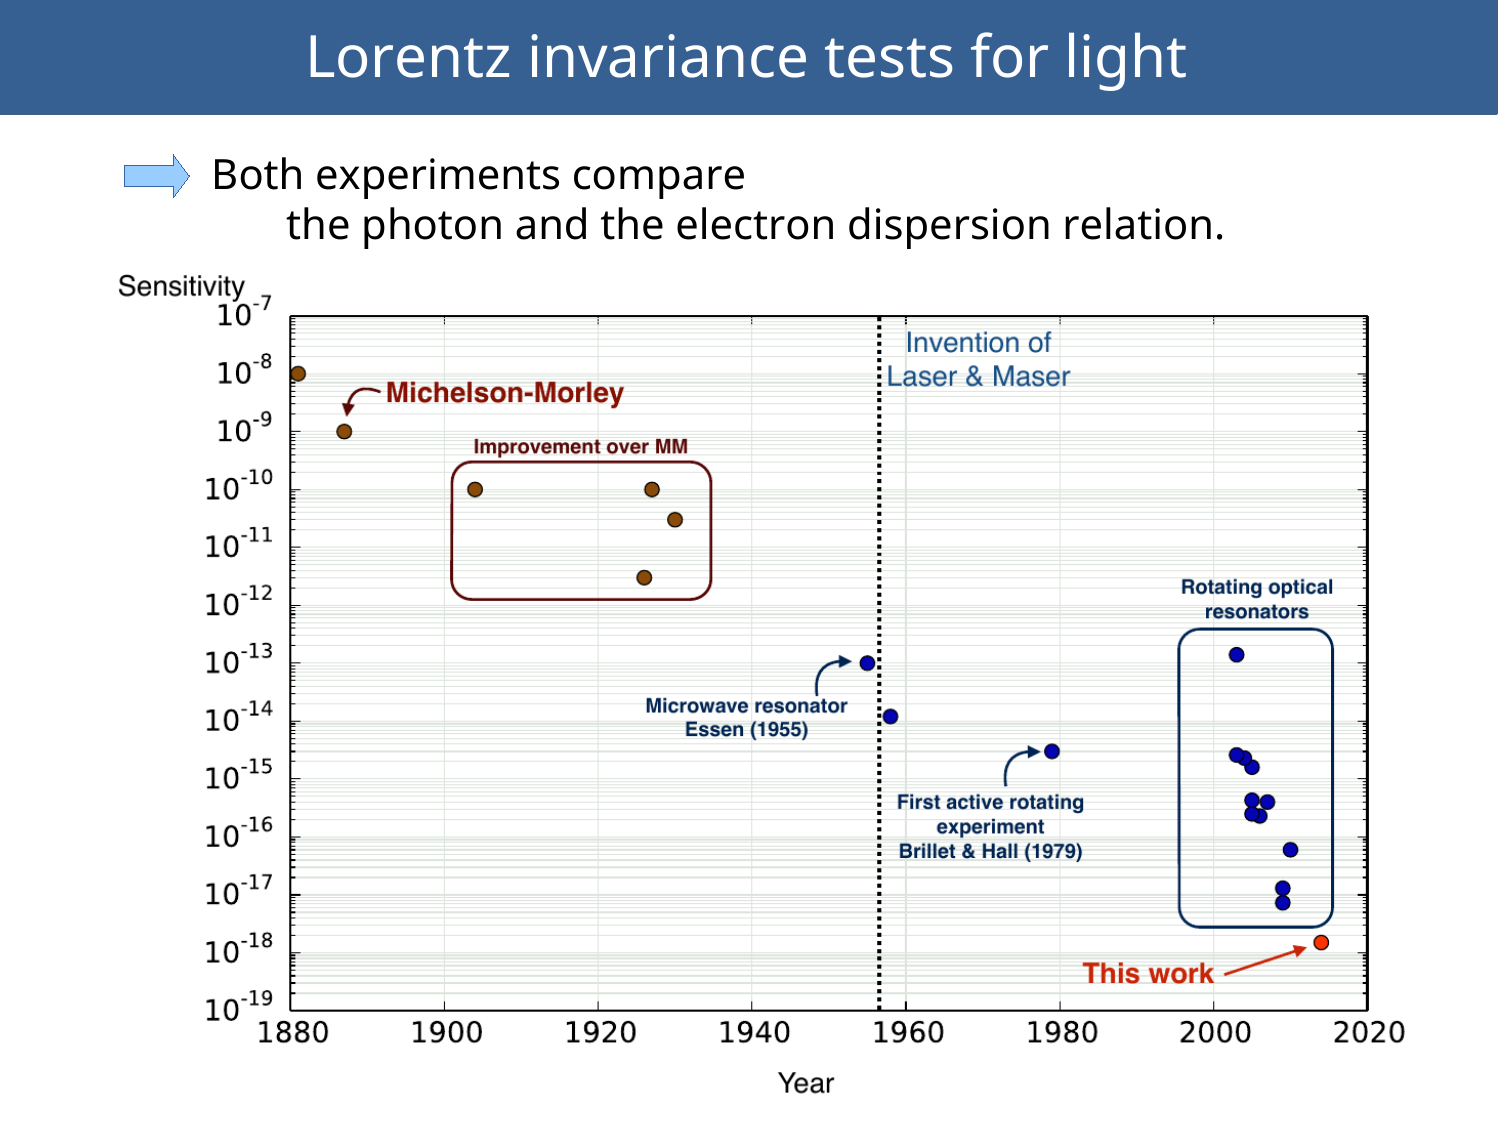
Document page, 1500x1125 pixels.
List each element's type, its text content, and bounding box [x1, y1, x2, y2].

picture [110, 270, 1414, 1108]
text_box Both experiments compare the photon and the electron dispersion relation. [196, 140, 1478, 256]
text_box Lorentz invariance tests for light [88, 12, 1405, 97]
text_box [124, 154, 190, 198]
